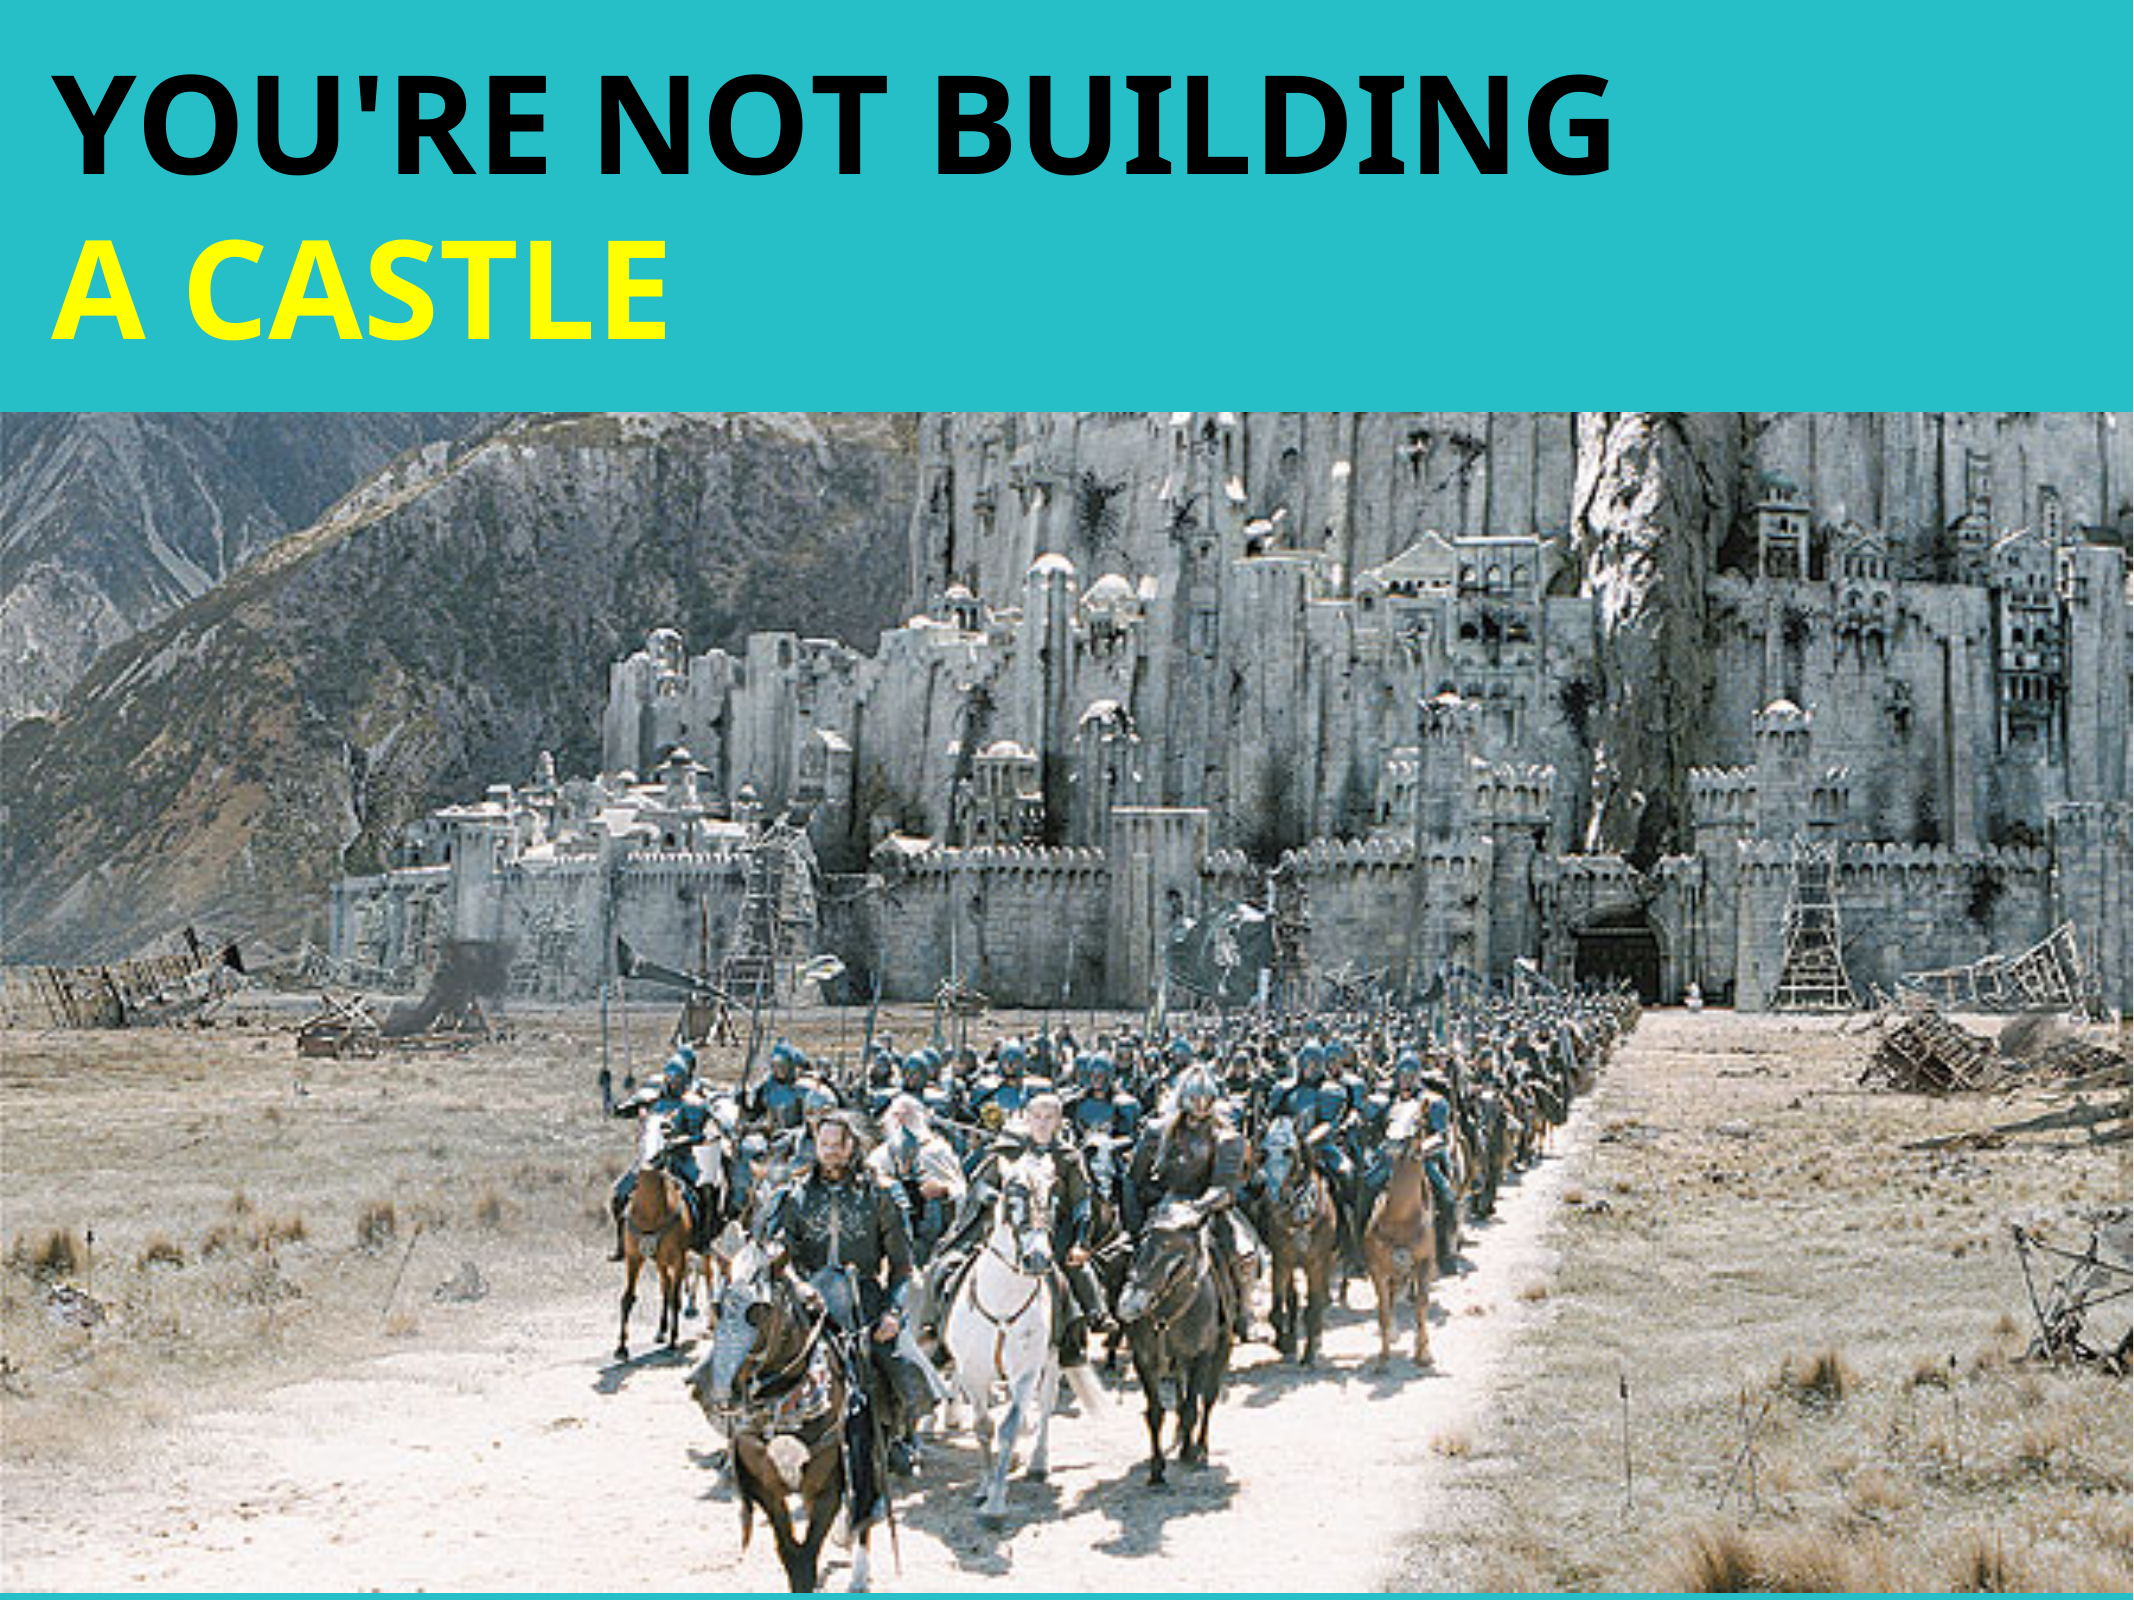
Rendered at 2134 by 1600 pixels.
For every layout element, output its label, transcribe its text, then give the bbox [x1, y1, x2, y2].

text_box YOU'RE NOT BUILDING A CASTLE [41, 37, 2134, 412]
picture [0, 412, 2134, 1593]
